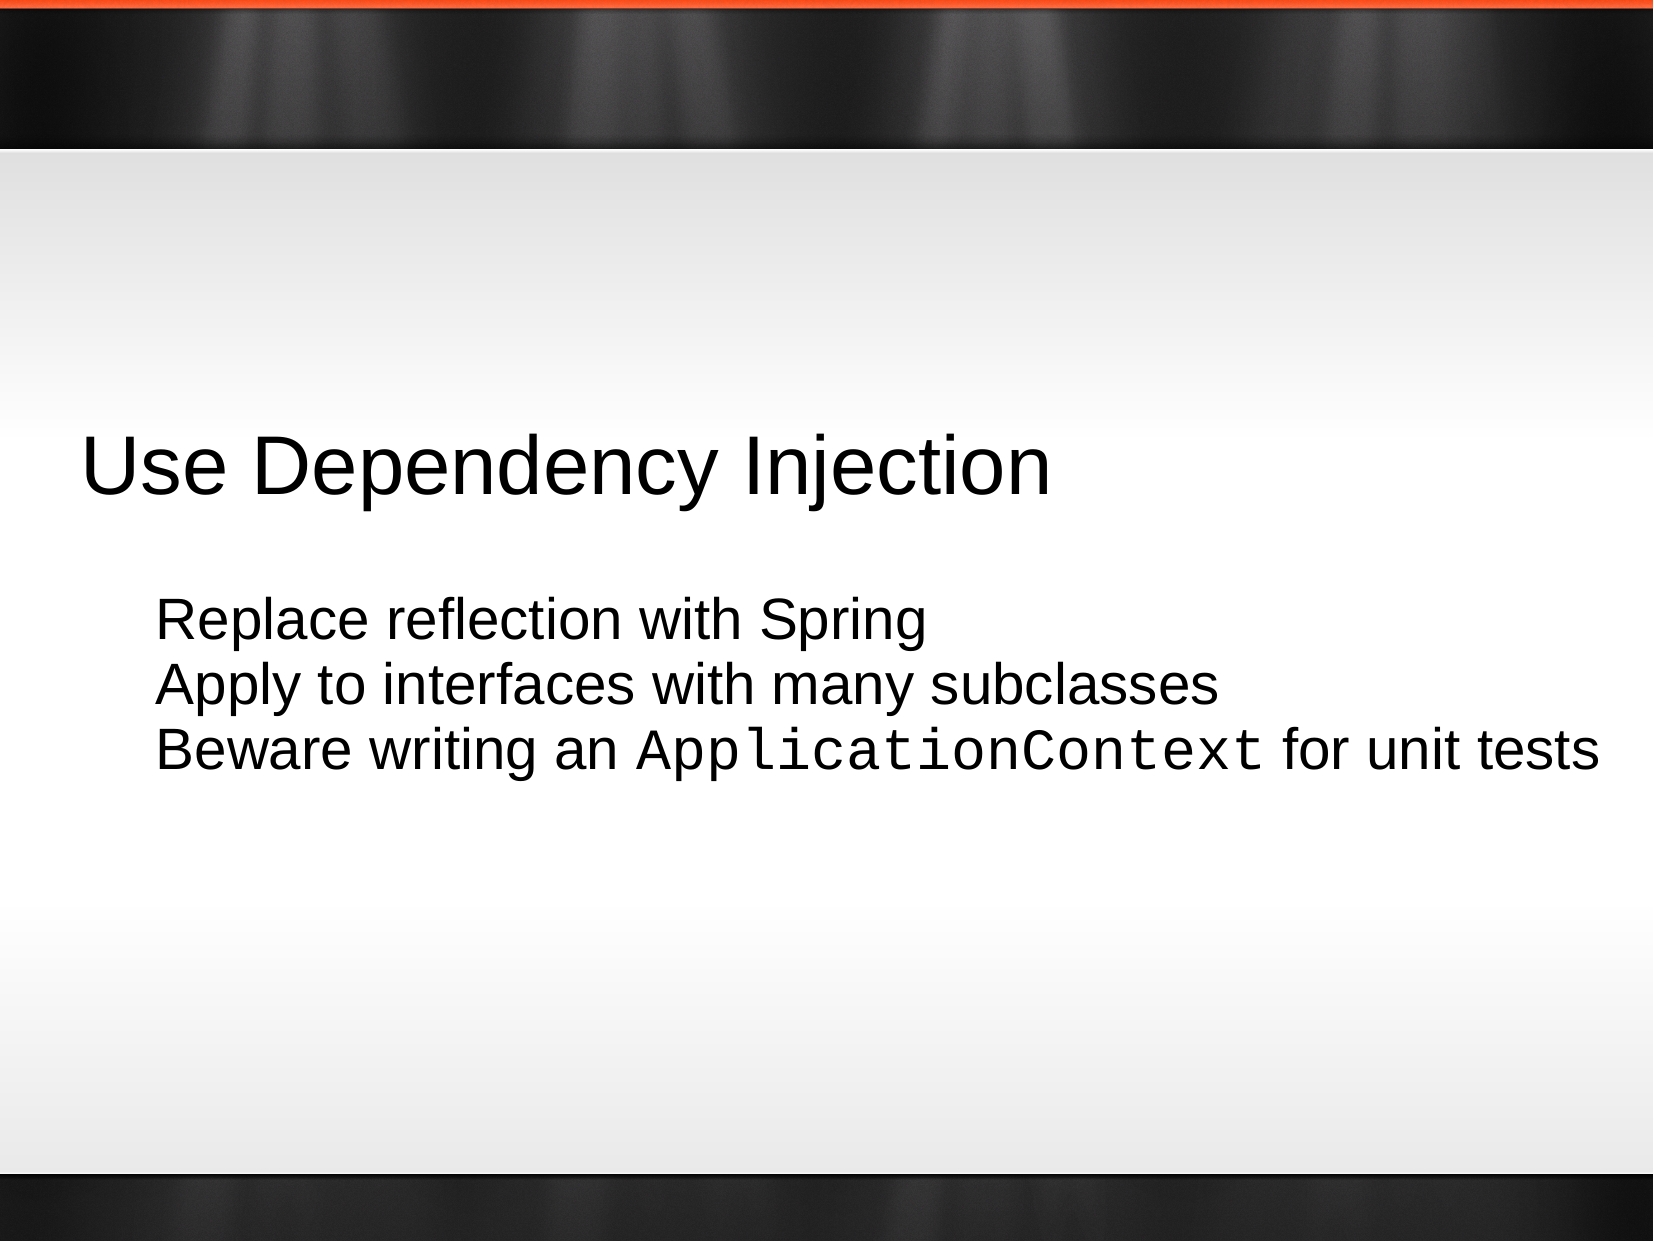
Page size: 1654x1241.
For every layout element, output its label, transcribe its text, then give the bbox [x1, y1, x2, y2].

picture [0, 0, 1653, 1241]
subtitle Use Dependency Injection Replace reflection with Spring Apply to interfaces with many subclasses Beware writing an ApplicationContext for unit tests [80, 305, 1653, 1125]
